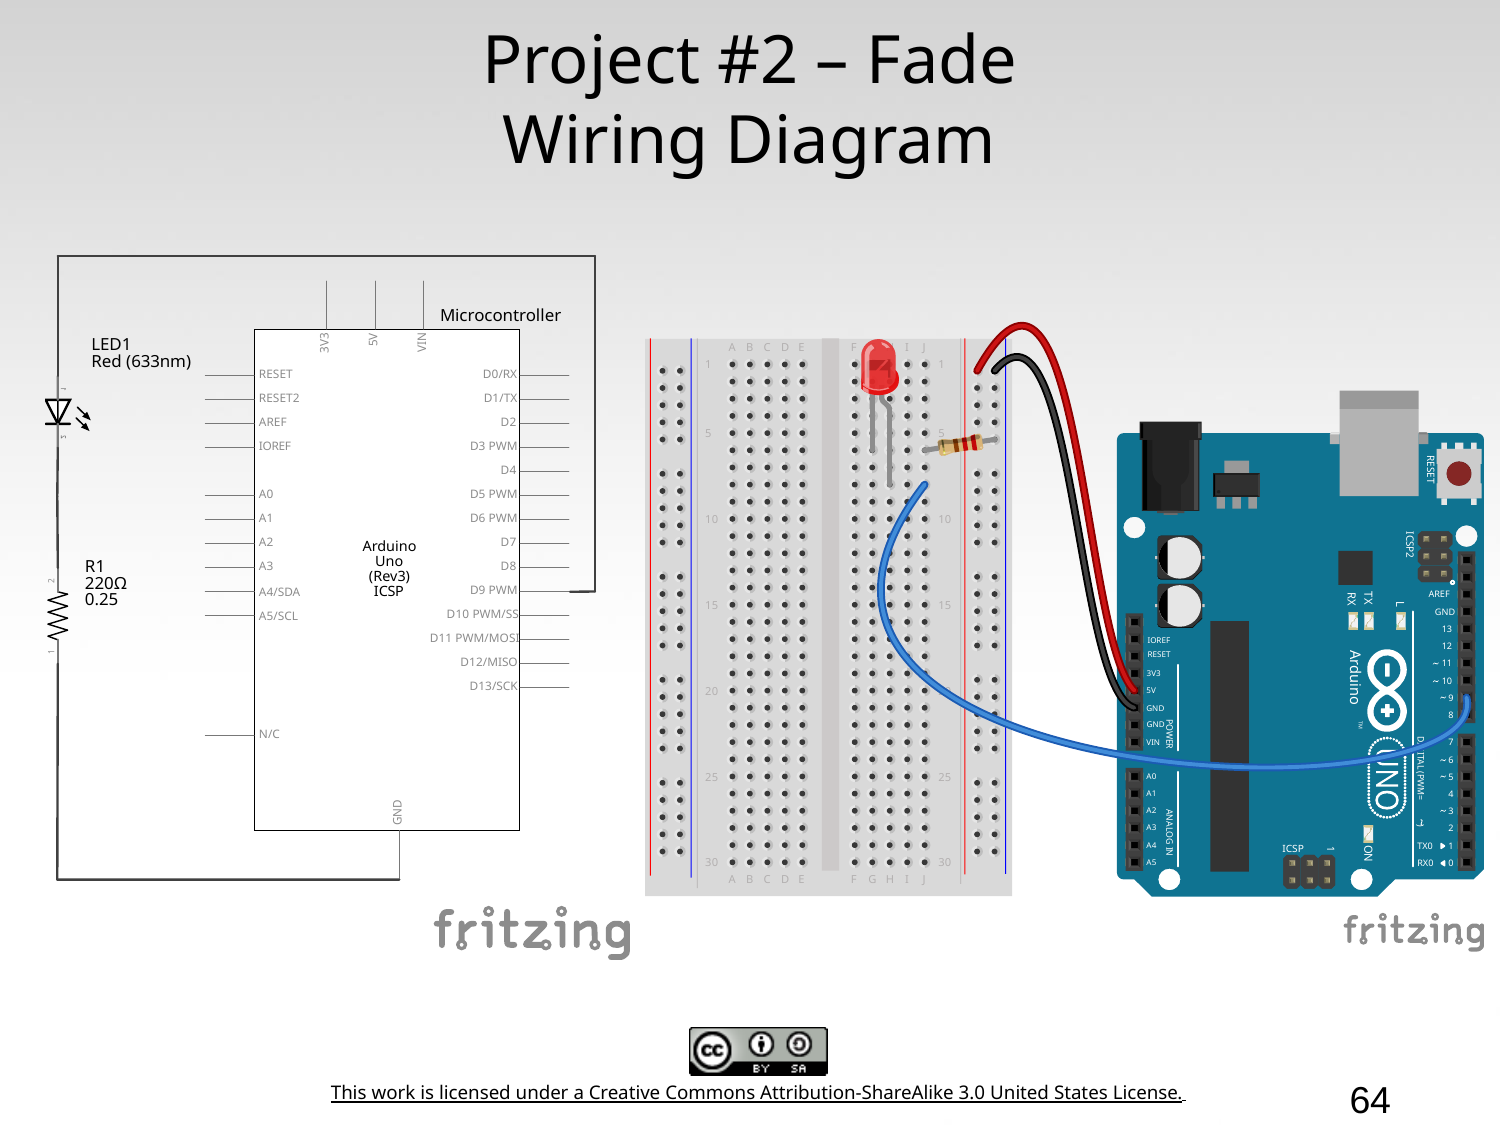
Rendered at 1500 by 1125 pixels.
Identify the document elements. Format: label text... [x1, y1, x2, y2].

title Project #2 – Fade Wiring Diagram [112, 2, 1388, 190]
picture [0, 0, 1500, 1125]
